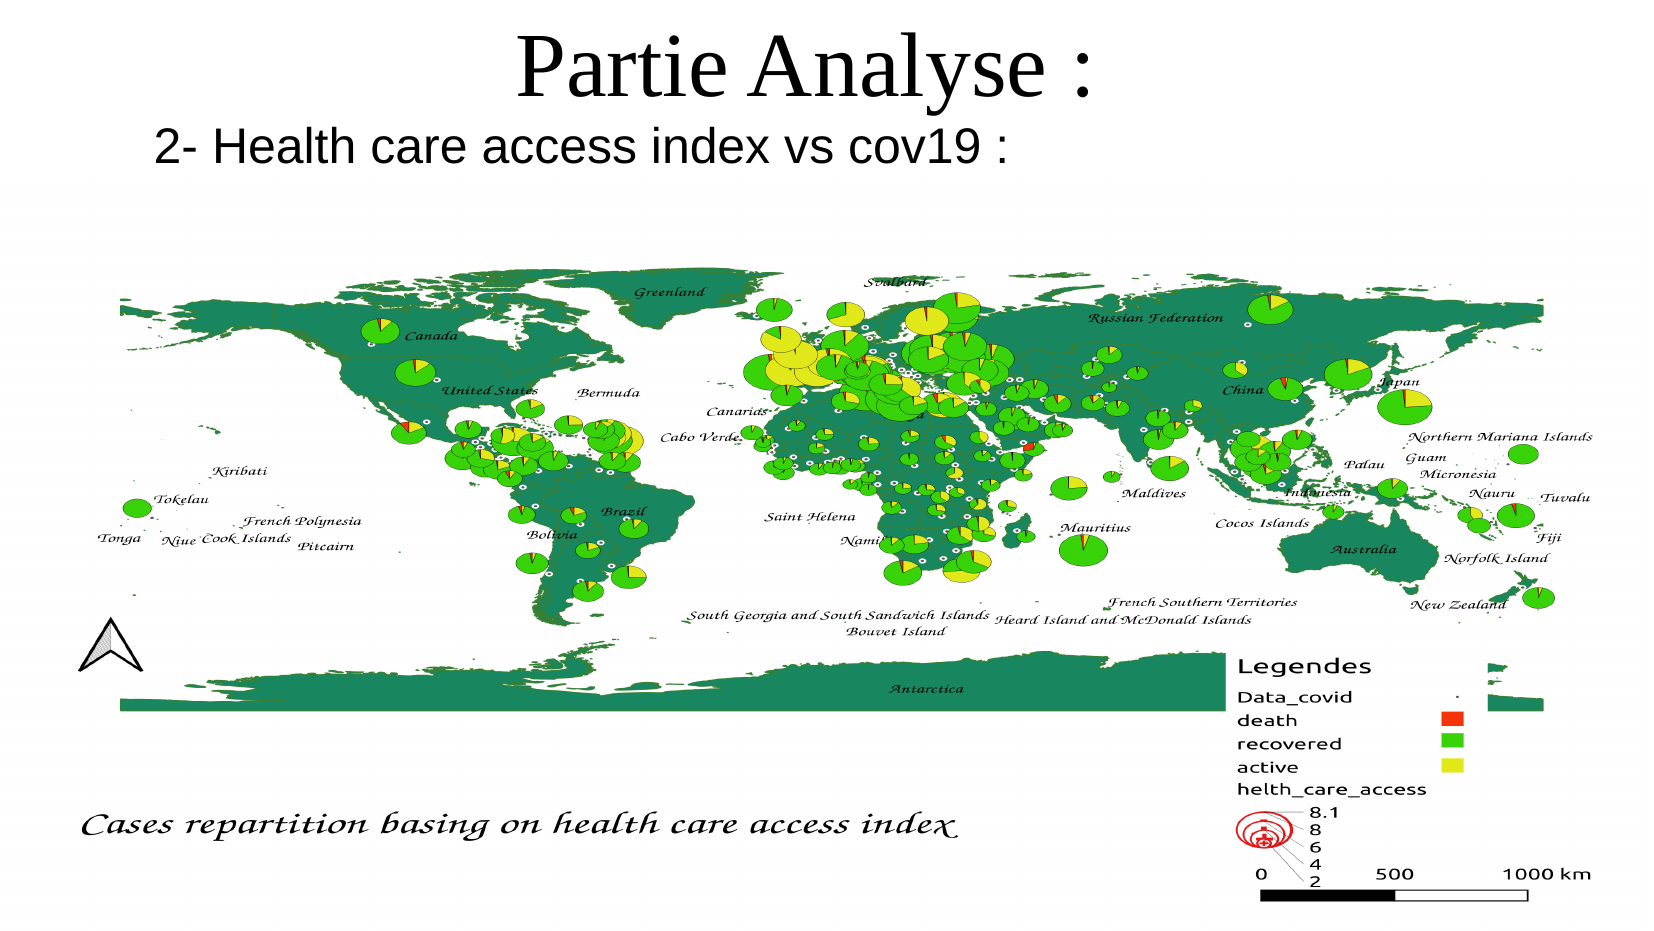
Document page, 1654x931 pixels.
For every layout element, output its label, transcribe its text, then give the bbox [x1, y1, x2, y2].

title Partie Analyse : [23, 11, 1589, 119]
list 2- Health care access index vs cov19 : [82, 118, 1571, 177]
picture [0, 177, 1642, 931]
